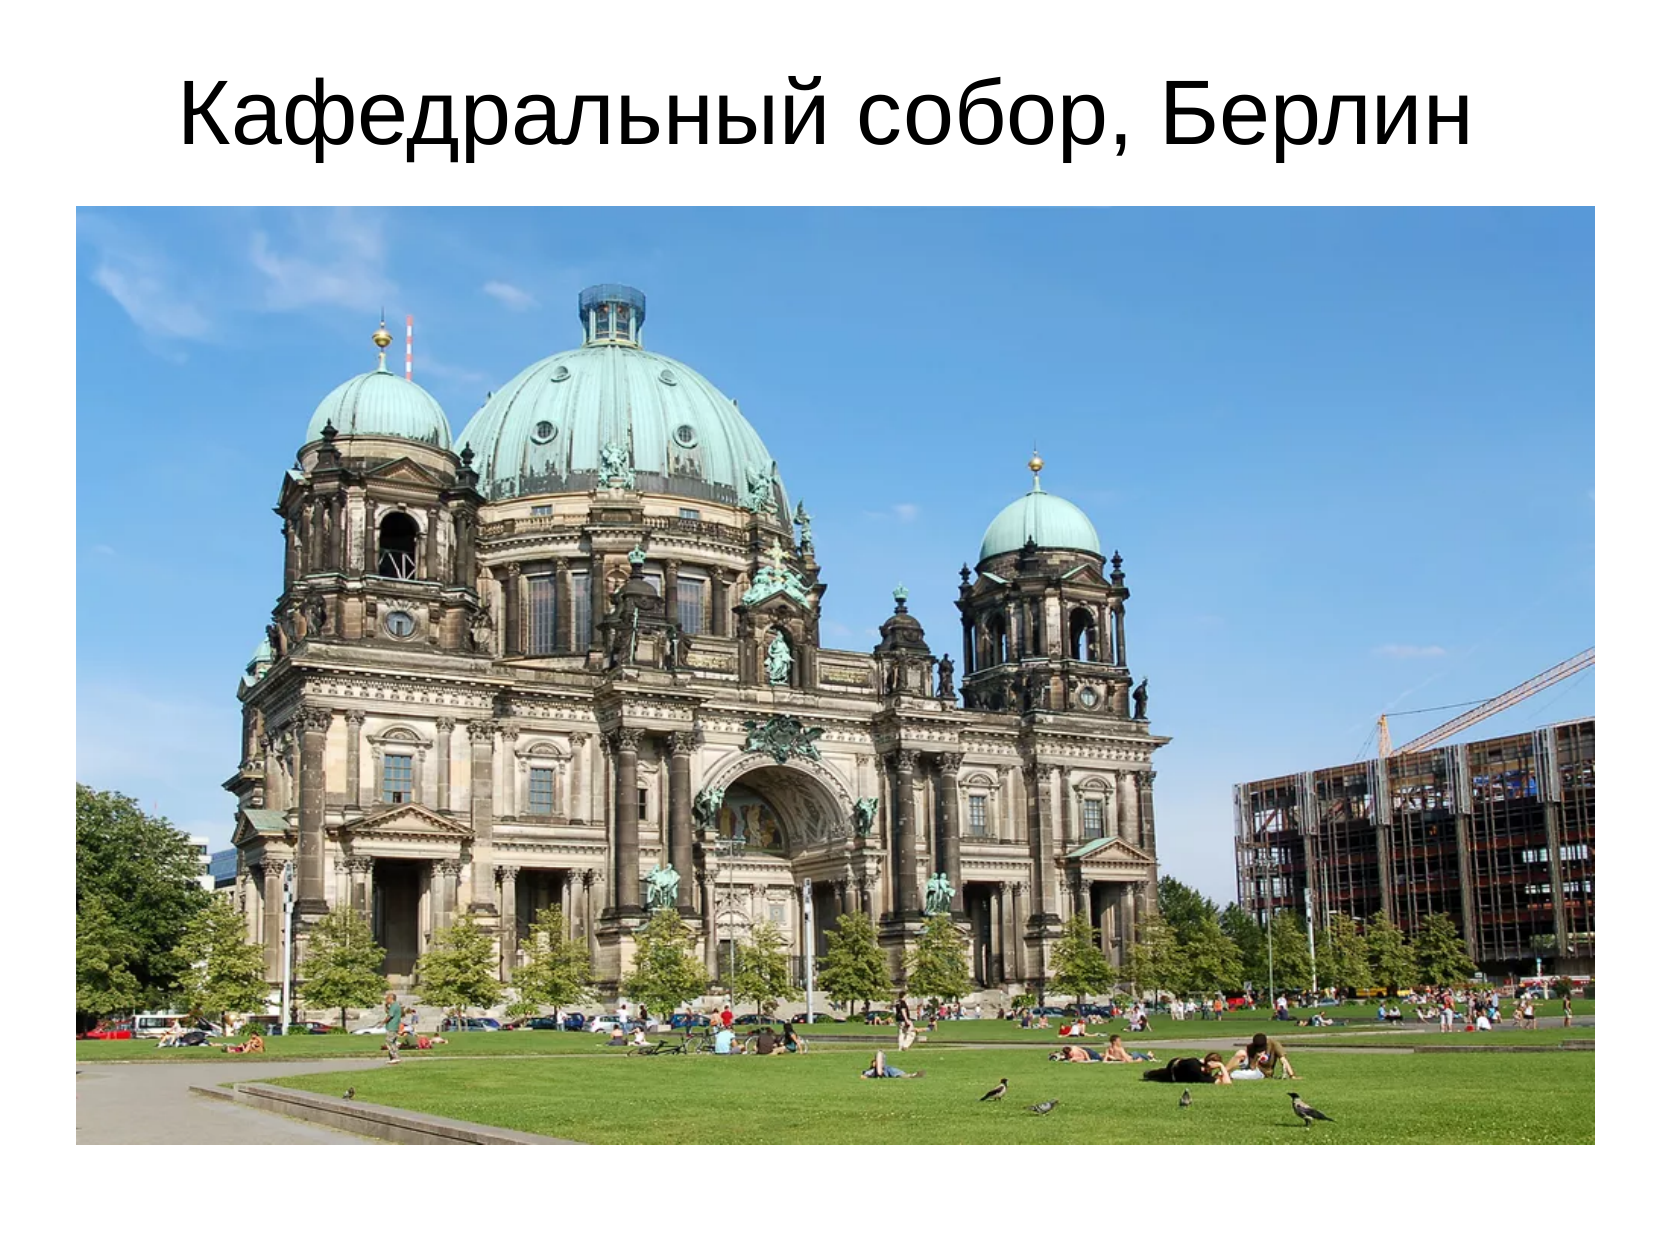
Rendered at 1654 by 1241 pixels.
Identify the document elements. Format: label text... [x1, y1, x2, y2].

picture [76, 206, 1595, 1145]
title Кафедральный собор, Берлин [82, 49, 1571, 178]
